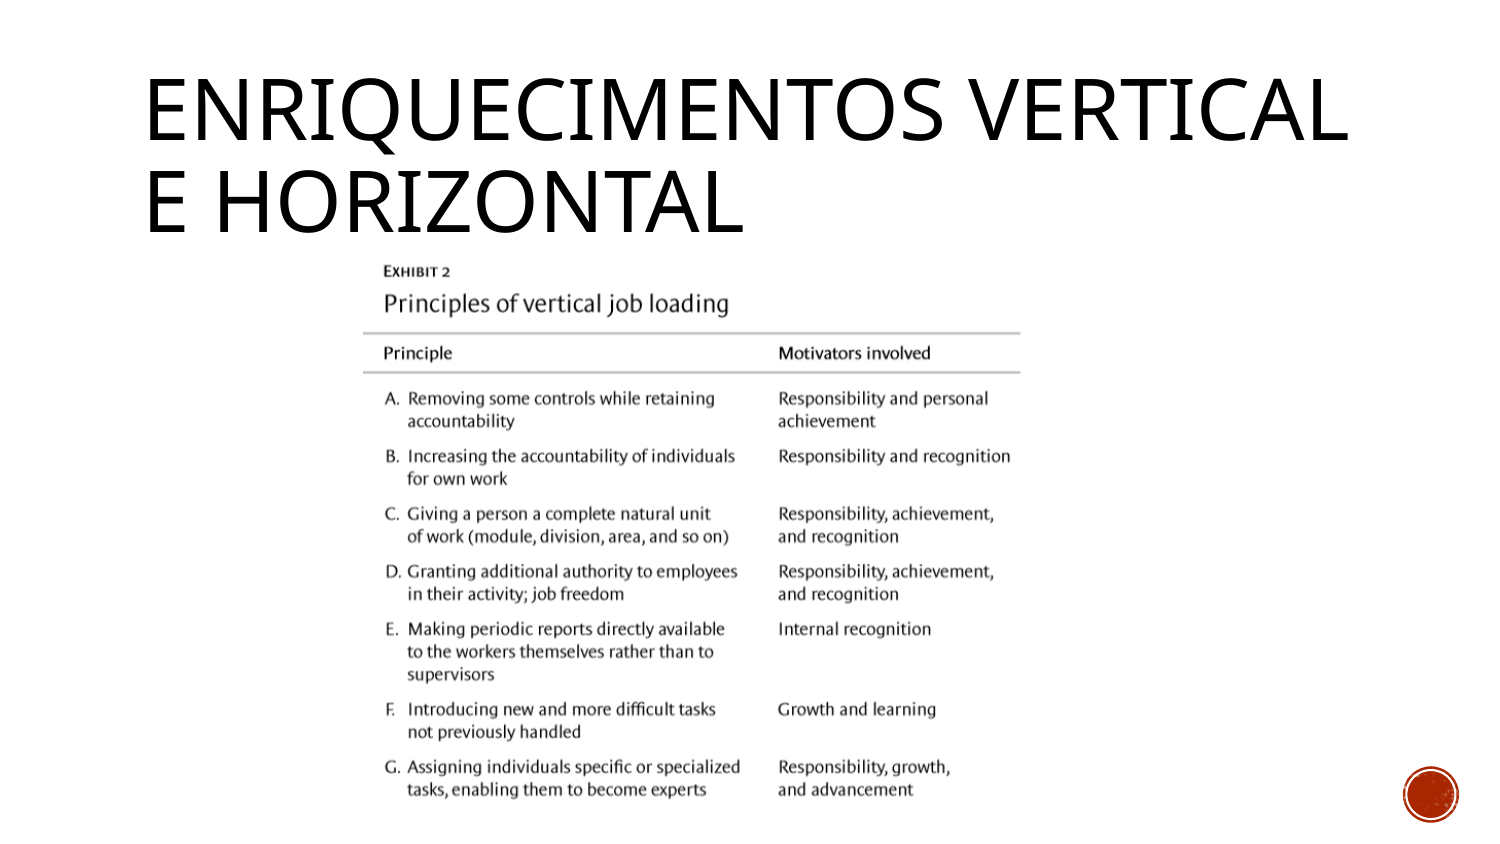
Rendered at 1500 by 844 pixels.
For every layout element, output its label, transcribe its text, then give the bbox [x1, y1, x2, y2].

picture [1402, 766, 1460, 823]
picture [362, 258, 1038, 844]
title ENRIQUECIMENTOS VERTICAL E HORIZONTAL [131, 59, 1370, 258]
